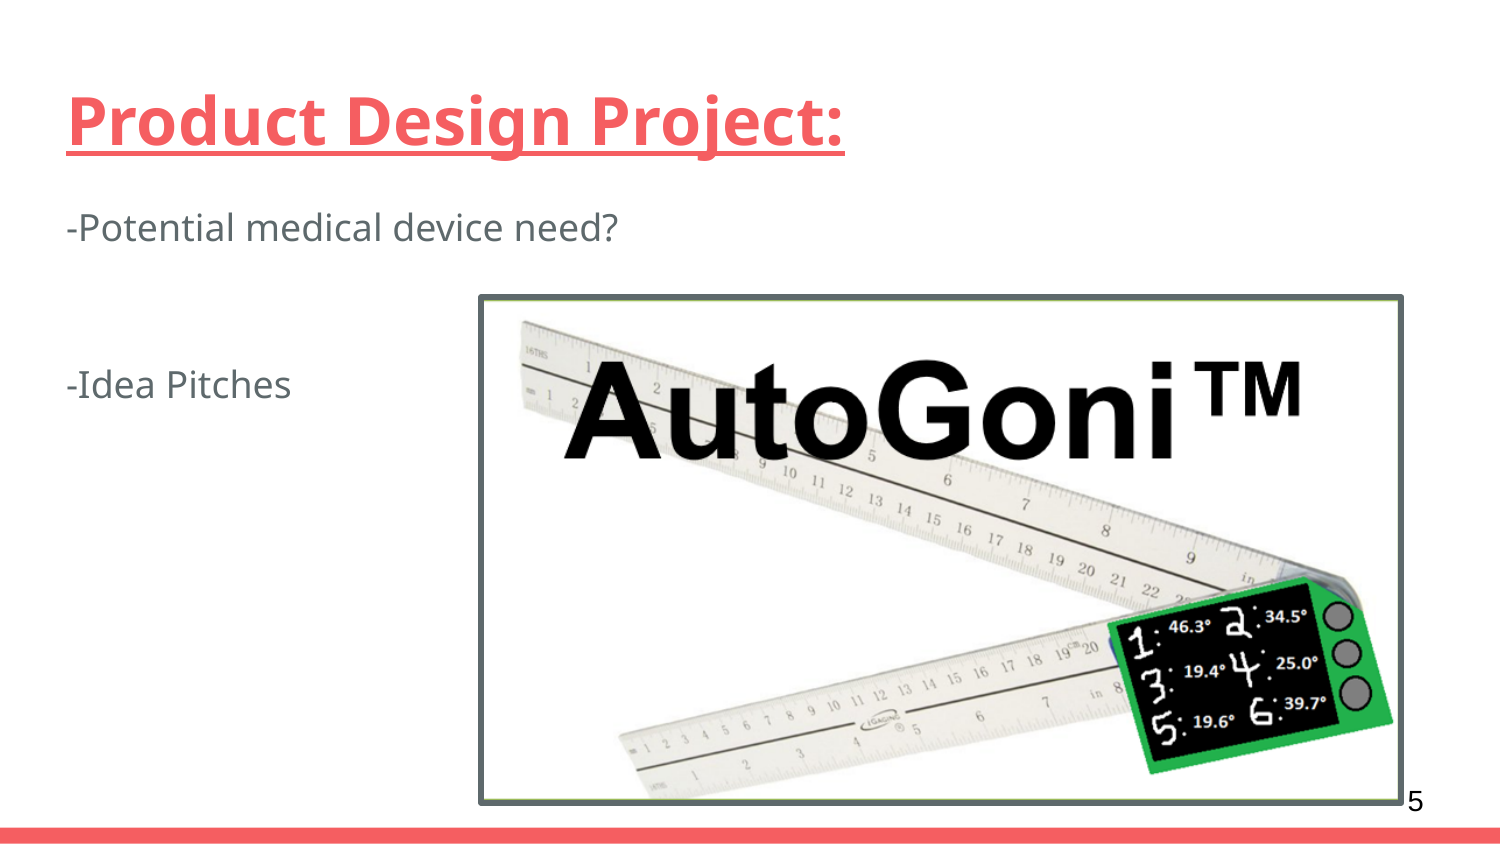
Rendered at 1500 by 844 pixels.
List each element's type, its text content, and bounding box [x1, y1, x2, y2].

list -Potential medical device need? -Idea Pitches [51, 189, 1449, 750]
slide_number <number> [1392, 767, 1483, 833]
title Product Design Project: [51, 64, 1449, 167]
picture [484, 300, 1399, 800]
